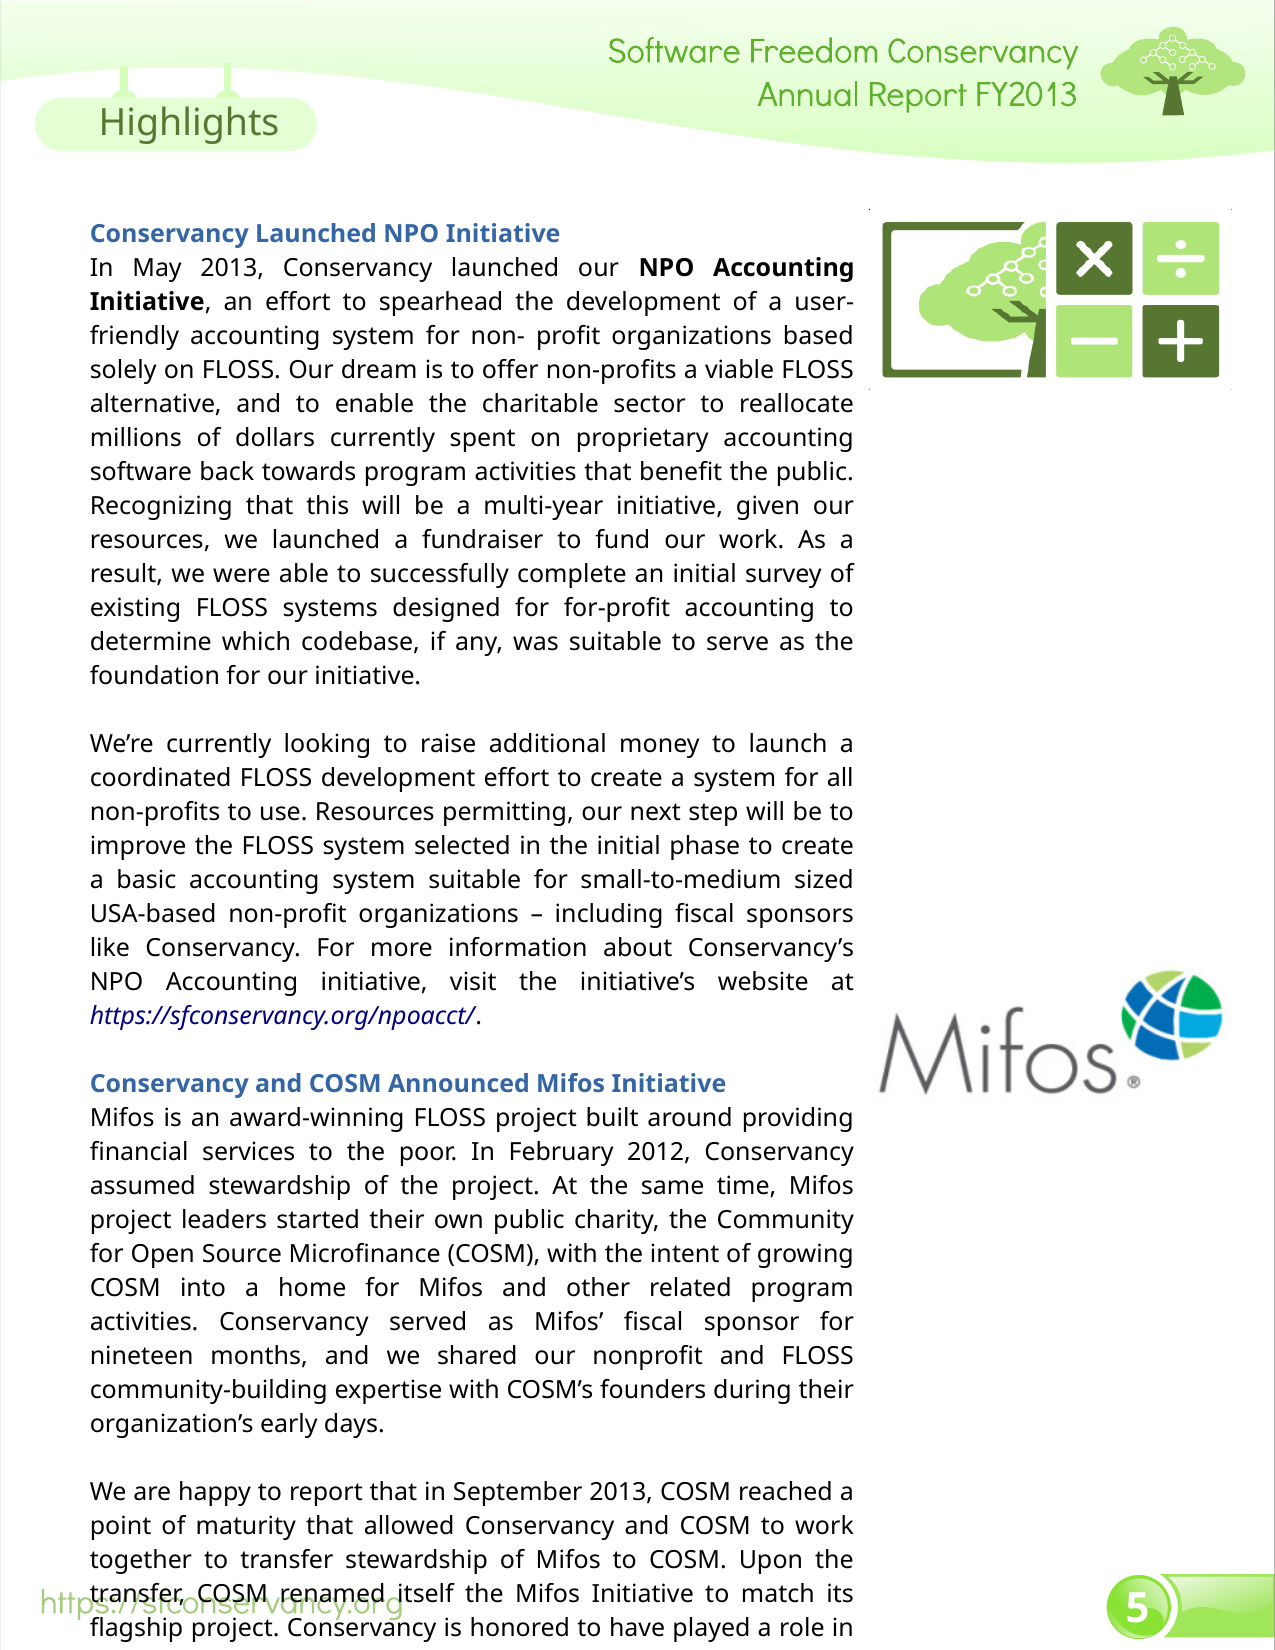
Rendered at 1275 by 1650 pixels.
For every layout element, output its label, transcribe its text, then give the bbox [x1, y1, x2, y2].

text_box Conservancy Launched NPO Initiative In May 2013, Conservancy launched our NPO Accounting Initiative, an effort to spearhead the development of a user-friendly accounting system for non- profit organizations based solely on FLOSS. Our dream is to offer non-profits a viable FLOSS alternative, and to enable the charitable sector to reallocate millions of dollars currently spent on proprietary accounting software back towards program activities that benefit the public. Recognizing that this will be a multi-year initiative, given our resources, we launched a fundraiser to fund our work. As a result, we were able to successfully complete an initial survey of existing FLOSS systems designed for for-profit accounting to determine which codebase, if any, was suitable to serve as the foundation for our initiative. We’re currently looking to raise additional money to launch a coordinated FLOSS development effort to create a system for all non-profits to use. Resources permitting, our next step will be to improve the FLOSS system selected in the initial phase to create a basic accounting system suitable for small-to-medium sized USA-based non-profit organizations – including fiscal sponsors like Conservancy. For more information about Conservancy’s NPO Accounting initiative, visit the initiative’s website at https://sfconservancy.org/npoacct/. Conservancy and COSM Announced Mifos Initiative Mifos is an award-winning FLOSS project built around providing financial services to the poor. In February 2012, Conservancy assumed stewardship of the project. At the same time, Mifos project leaders started their own public charity, the Community for Open Source Microfinance (COSM), with the intent of growing COSM into a home for Mifos and other related program activities. Conservancy served as Mifos’ fiscal sponsor for nineteen months, and we shared our nonprofit and FLOSS community-building expertise with COSM’s founders during their organization’s early days. We are happy to report that in September 2013, COSM reached a point of maturity that allowed Conservancy and COSM to work together to transfer stewardship of Mifos to COSM. Upon the transfer, COSM renamed itself the Mifos Initiative to match its flagship project. Conservancy is honored to have played a role in both Mifos and the Mifos Initiative’s development. [75, 207, 871, 1610]
text_box Highlights [83, 87, 268, 152]
picture [871, 956, 1243, 1109]
picture [871, 209, 1232, 391]
